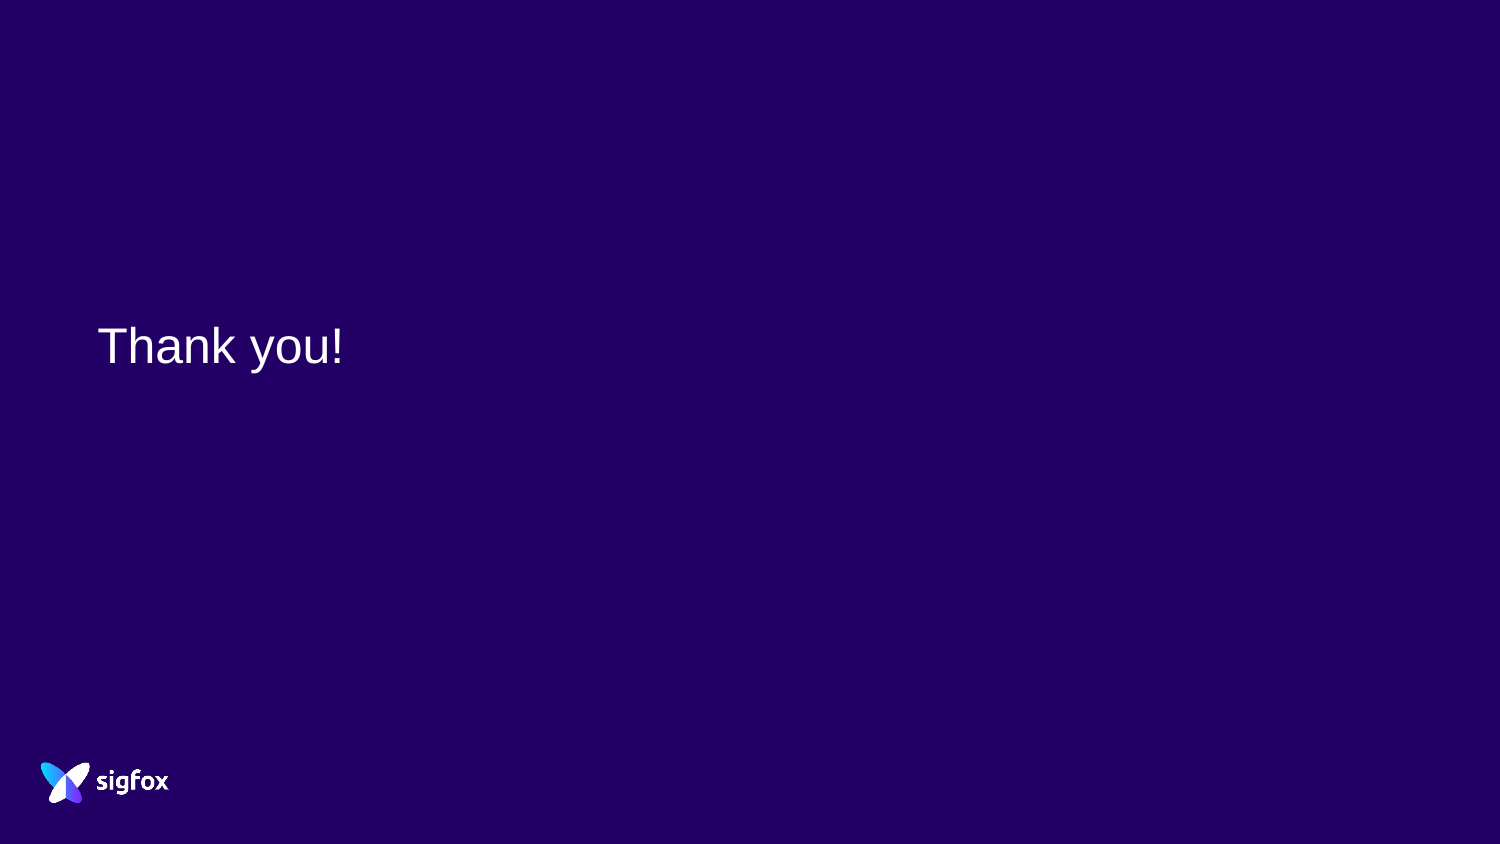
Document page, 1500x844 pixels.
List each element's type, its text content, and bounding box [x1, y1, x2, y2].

picture [36, 760, 175, 804]
text_box Thank you! [97, 186, 1403, 603]
